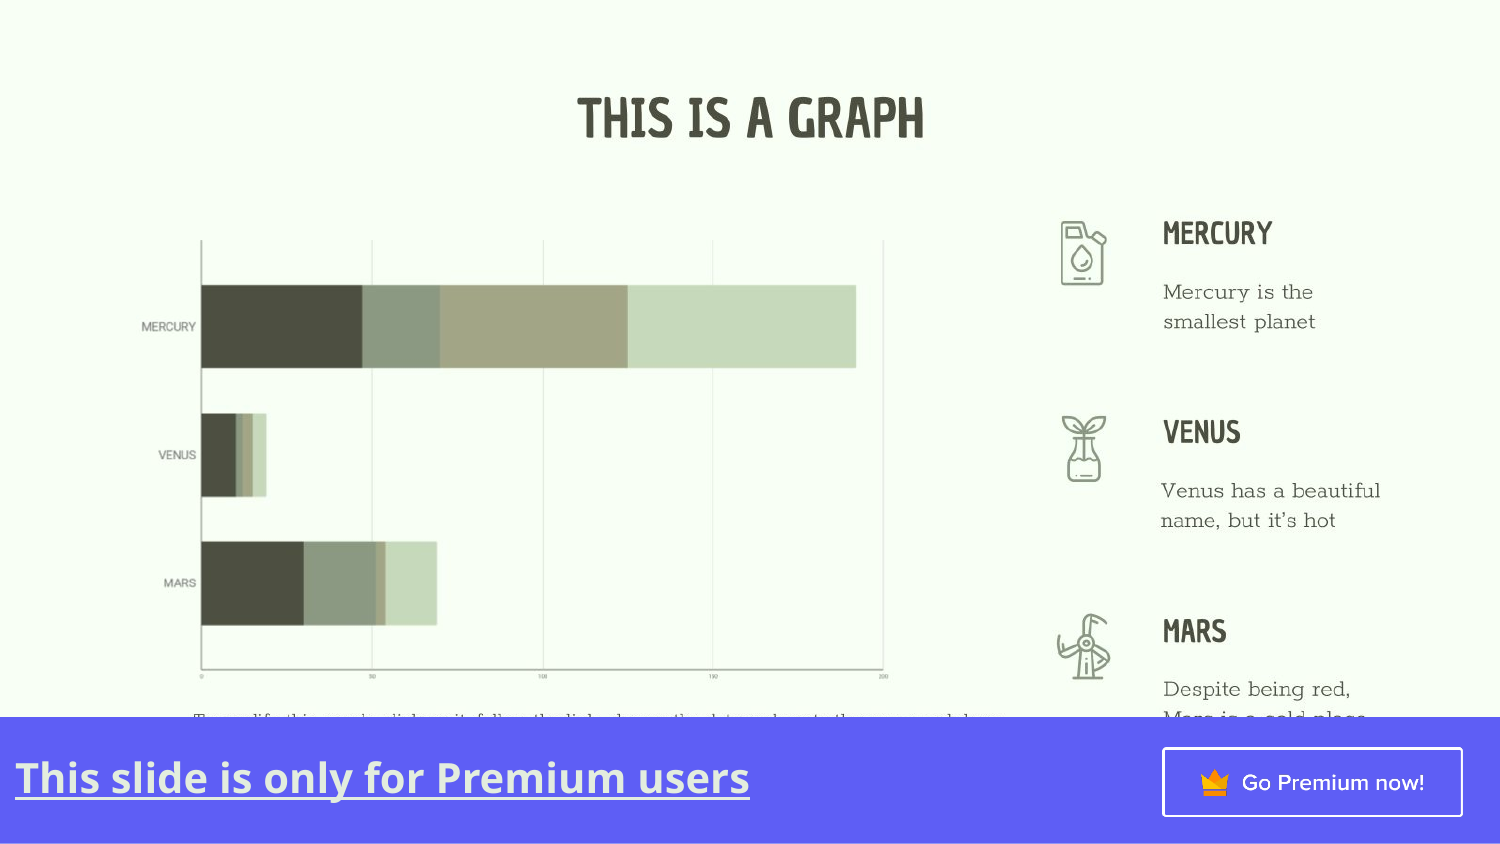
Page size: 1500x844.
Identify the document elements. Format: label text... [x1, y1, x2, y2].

text_box This slide is only for Premium users [0, 717, 1500, 844]
picture [1162, 747, 1463, 817]
picture [0, 0, 1500, 717]
